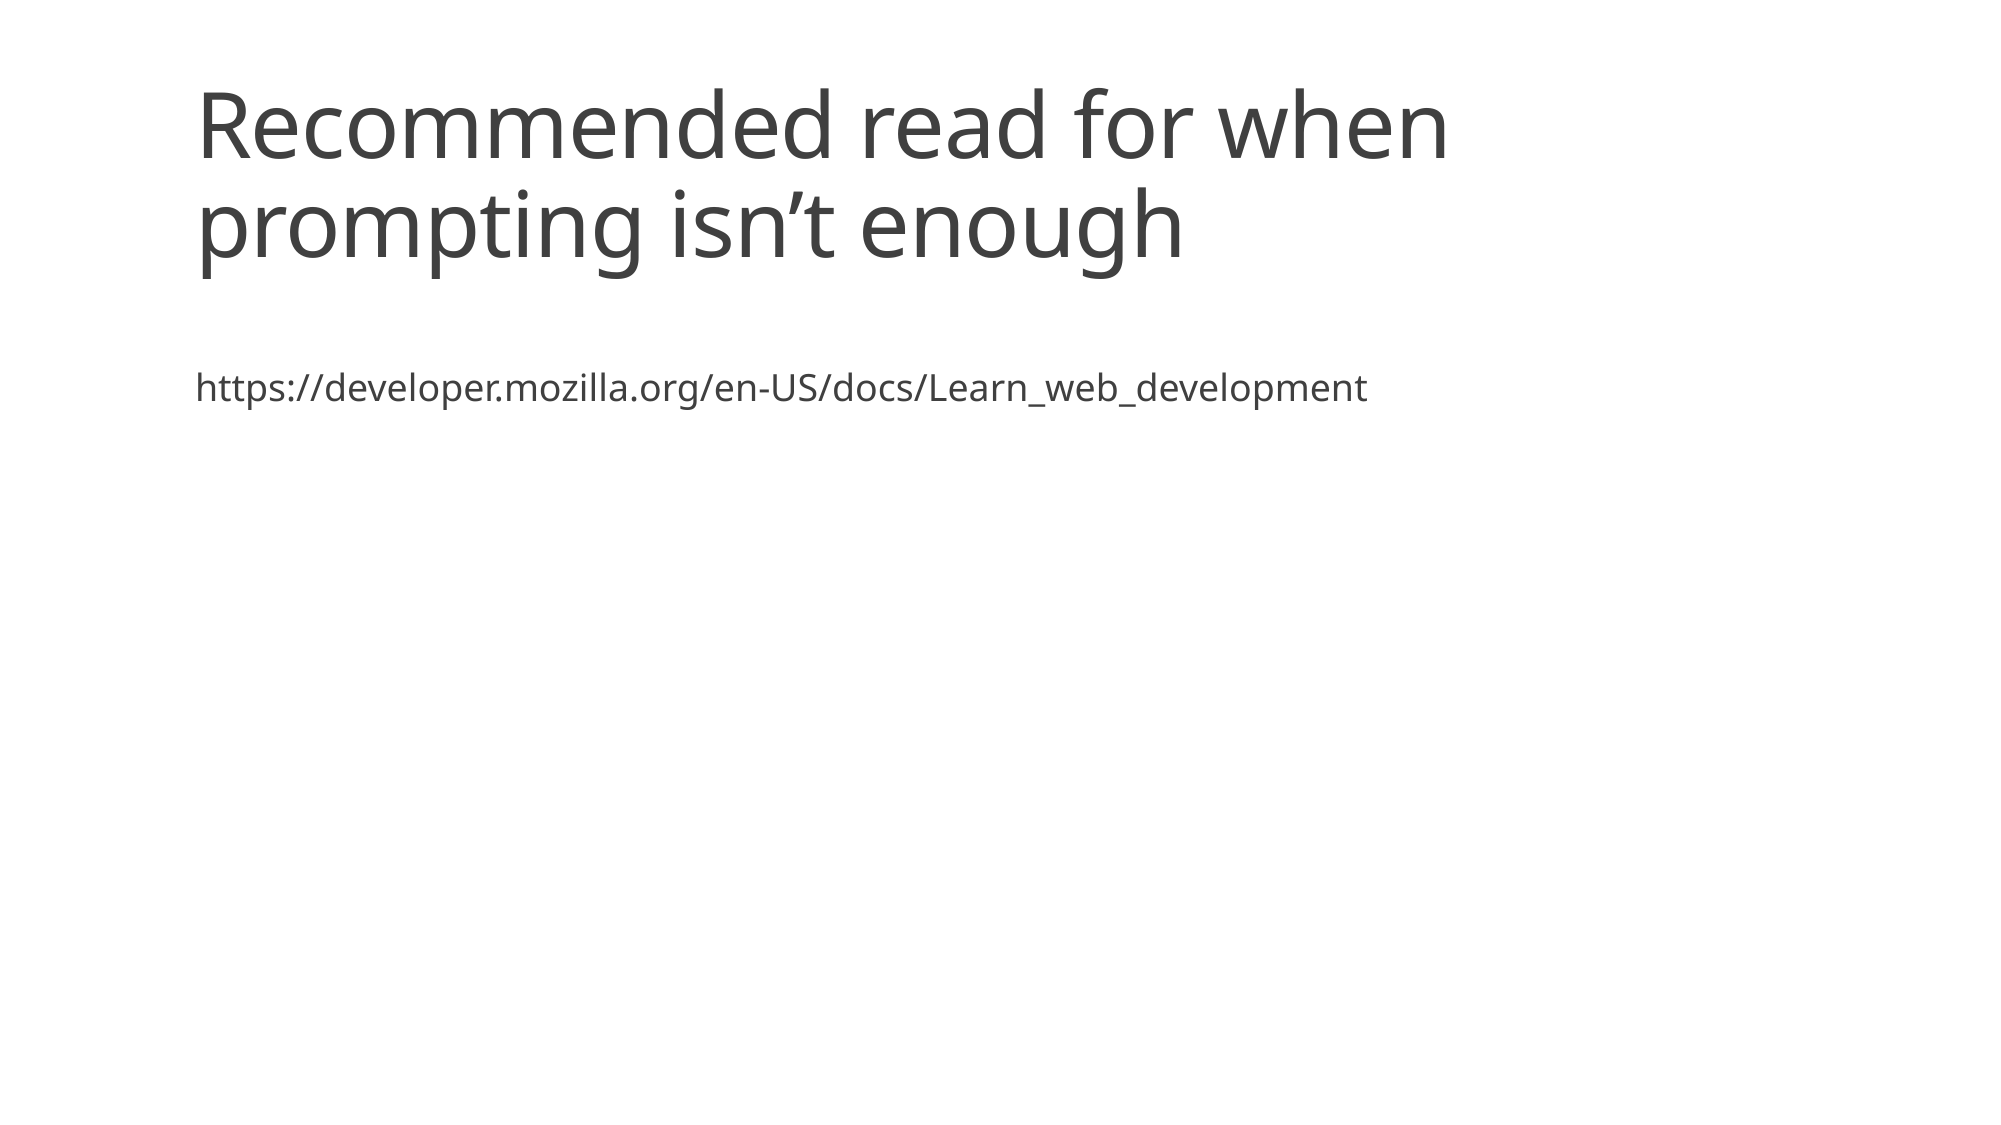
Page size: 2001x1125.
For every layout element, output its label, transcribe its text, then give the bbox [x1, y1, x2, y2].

list https://developer.mozilla.org/en-US/docs/Learn_web_development [180, 345, 1831, 963]
title Recommended read for when prompting isn’t enough [180, 47, 1831, 286]
